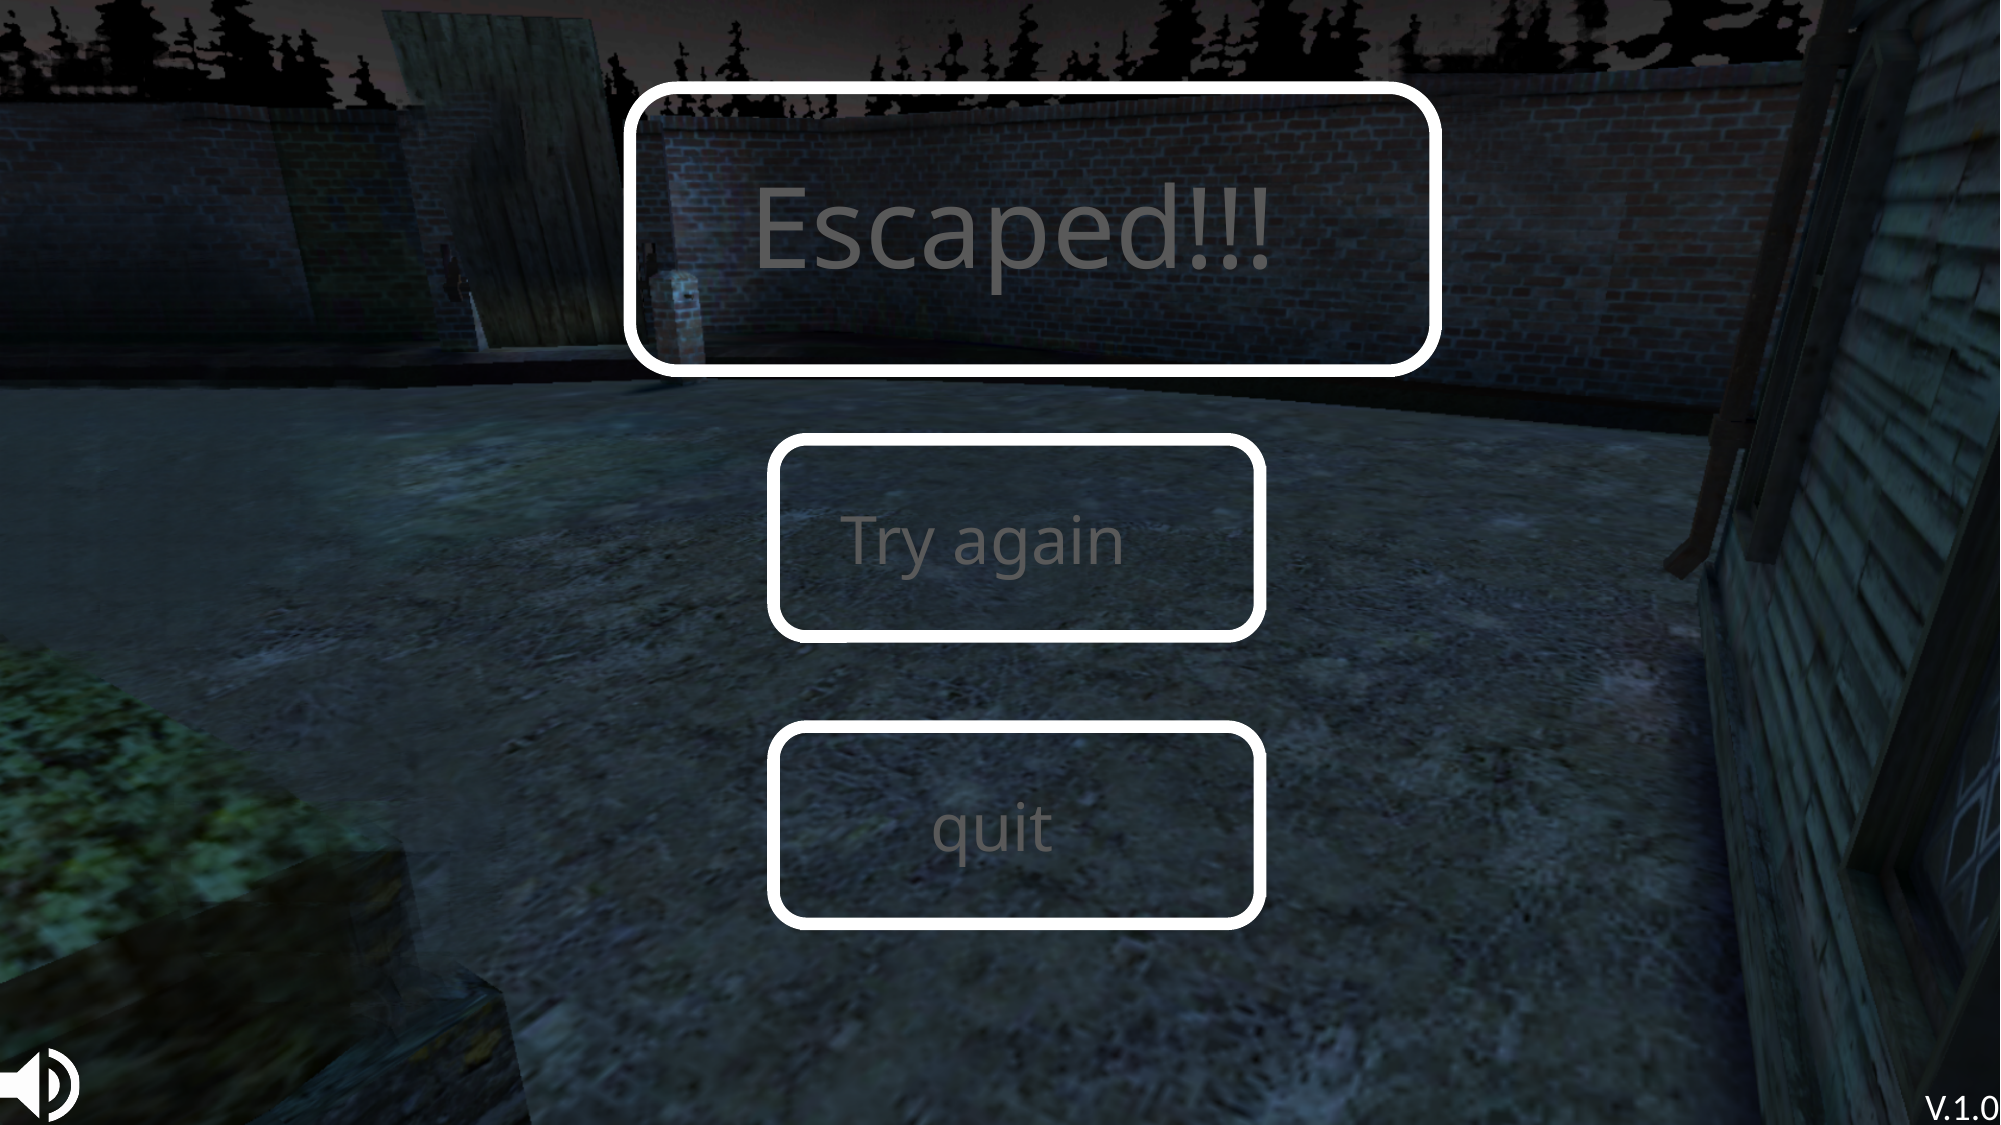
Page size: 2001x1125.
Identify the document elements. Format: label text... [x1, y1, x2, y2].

picture [0, 0, 2000, 1125]
text_box quit [915, 777, 1193, 874]
text_box Escaped!!! [734, 148, 1374, 301]
text_box Try again [825, 489, 1209, 586]
text_box [0, 1047, 80, 1123]
text_box V.1.0 [1909, 1075, 2000, 1125]
